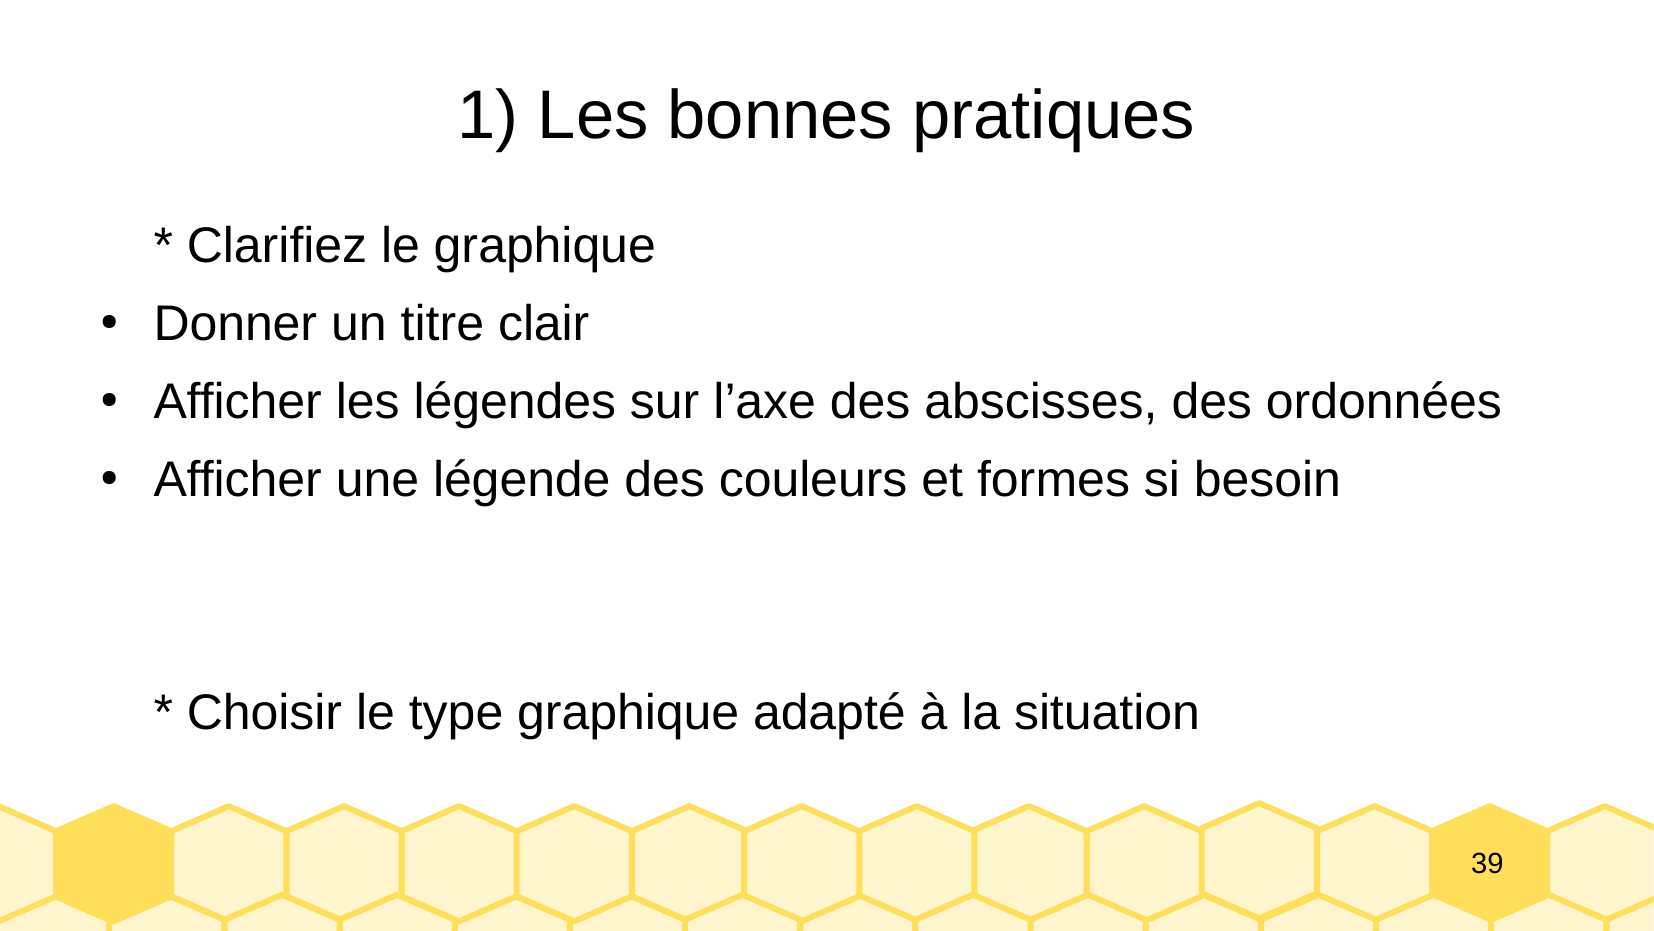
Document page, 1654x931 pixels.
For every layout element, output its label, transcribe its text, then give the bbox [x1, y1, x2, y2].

list * Clarifiez le graphique Donner un titre clair Afficher les légendes sur l’axe des abscisses, des ordonnées Afficher une légende des couleurs et formes si besoin * Choisir le type graphique adapté à la situation [82, 217, 1571, 758]
title 1) Les bonnes pratiques [82, 37, 1571, 193]
